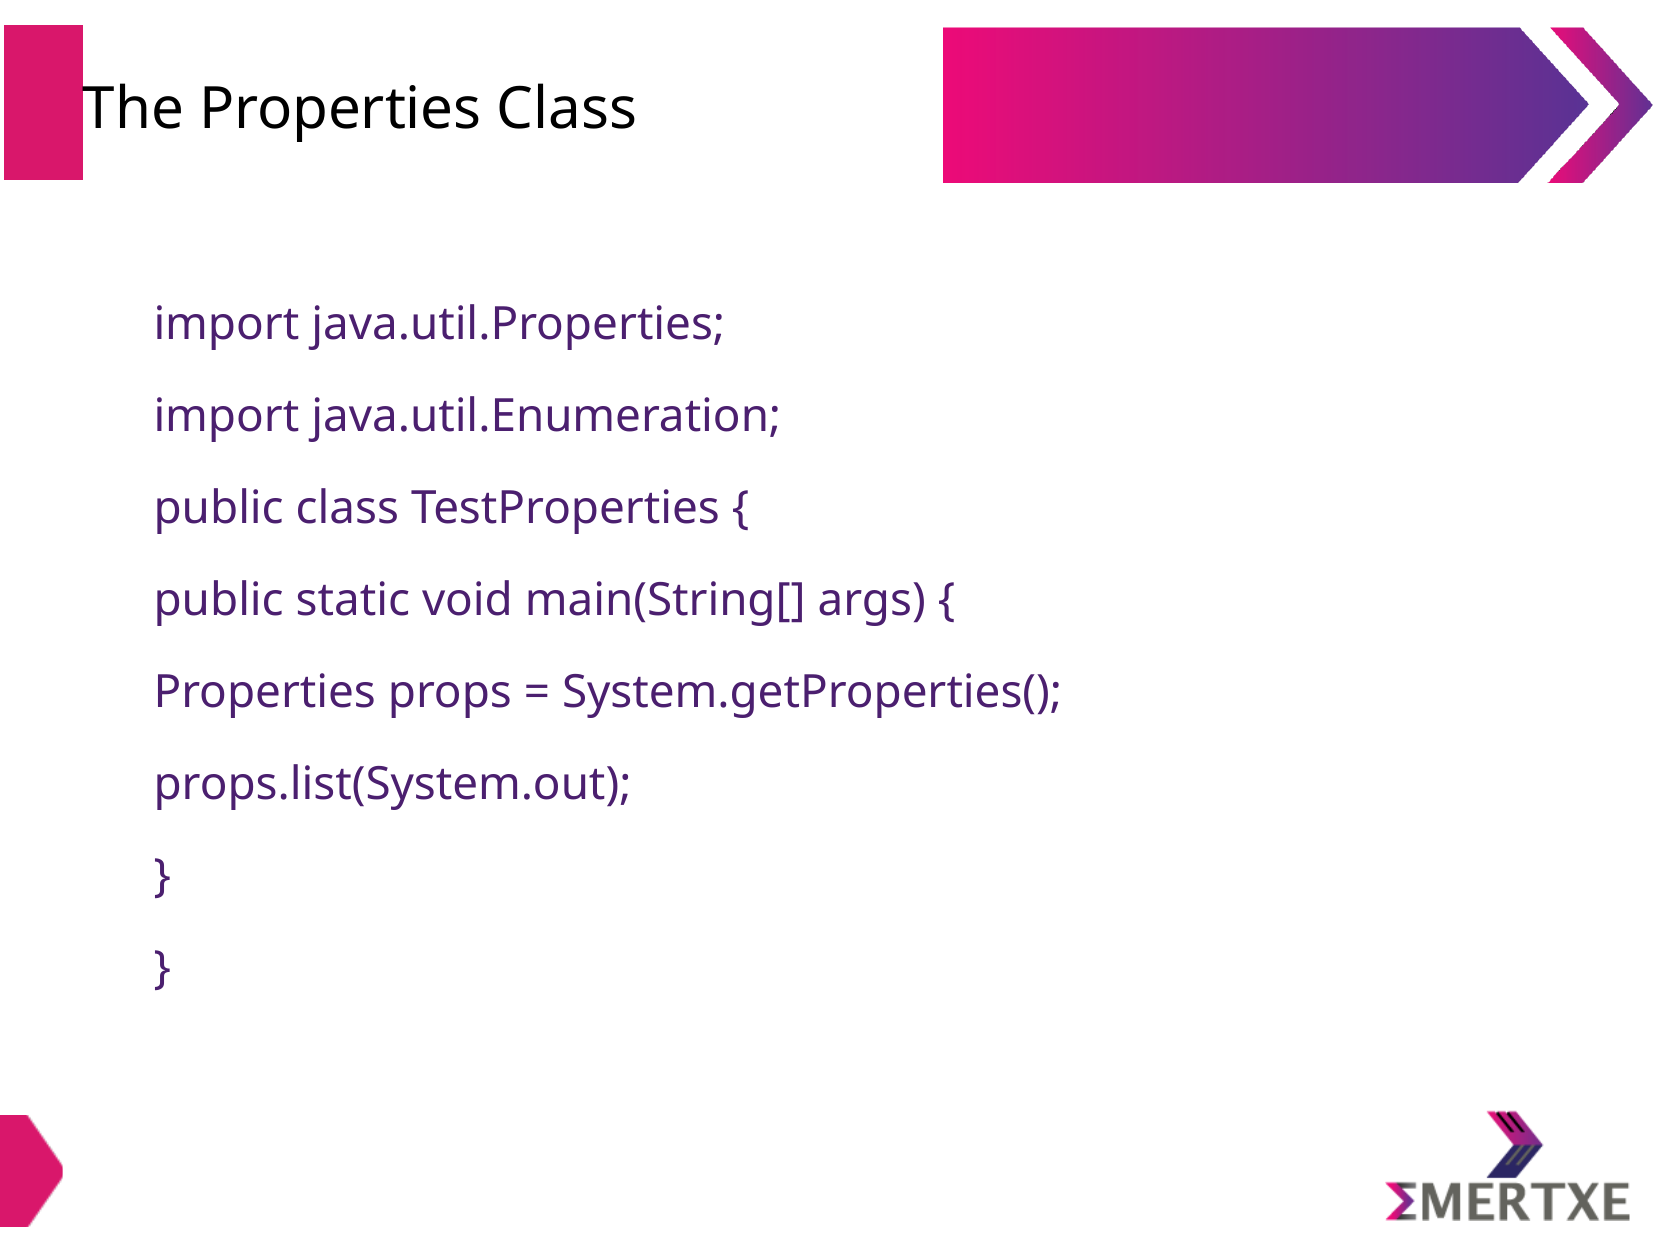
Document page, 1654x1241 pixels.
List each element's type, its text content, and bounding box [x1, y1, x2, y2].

picture [1385, 1107, 1631, 1221]
list import java.util.Properties; import java.util.Enumeration; public class TestProperties { public static void main(String[] args) { Properties props = System.getProperties(); props.list(System.out); } } [82, 290, 1571, 1010]
title The Properties Class [82, 2, 1571, 210]
picture [1571, 27, 1653, 183]
